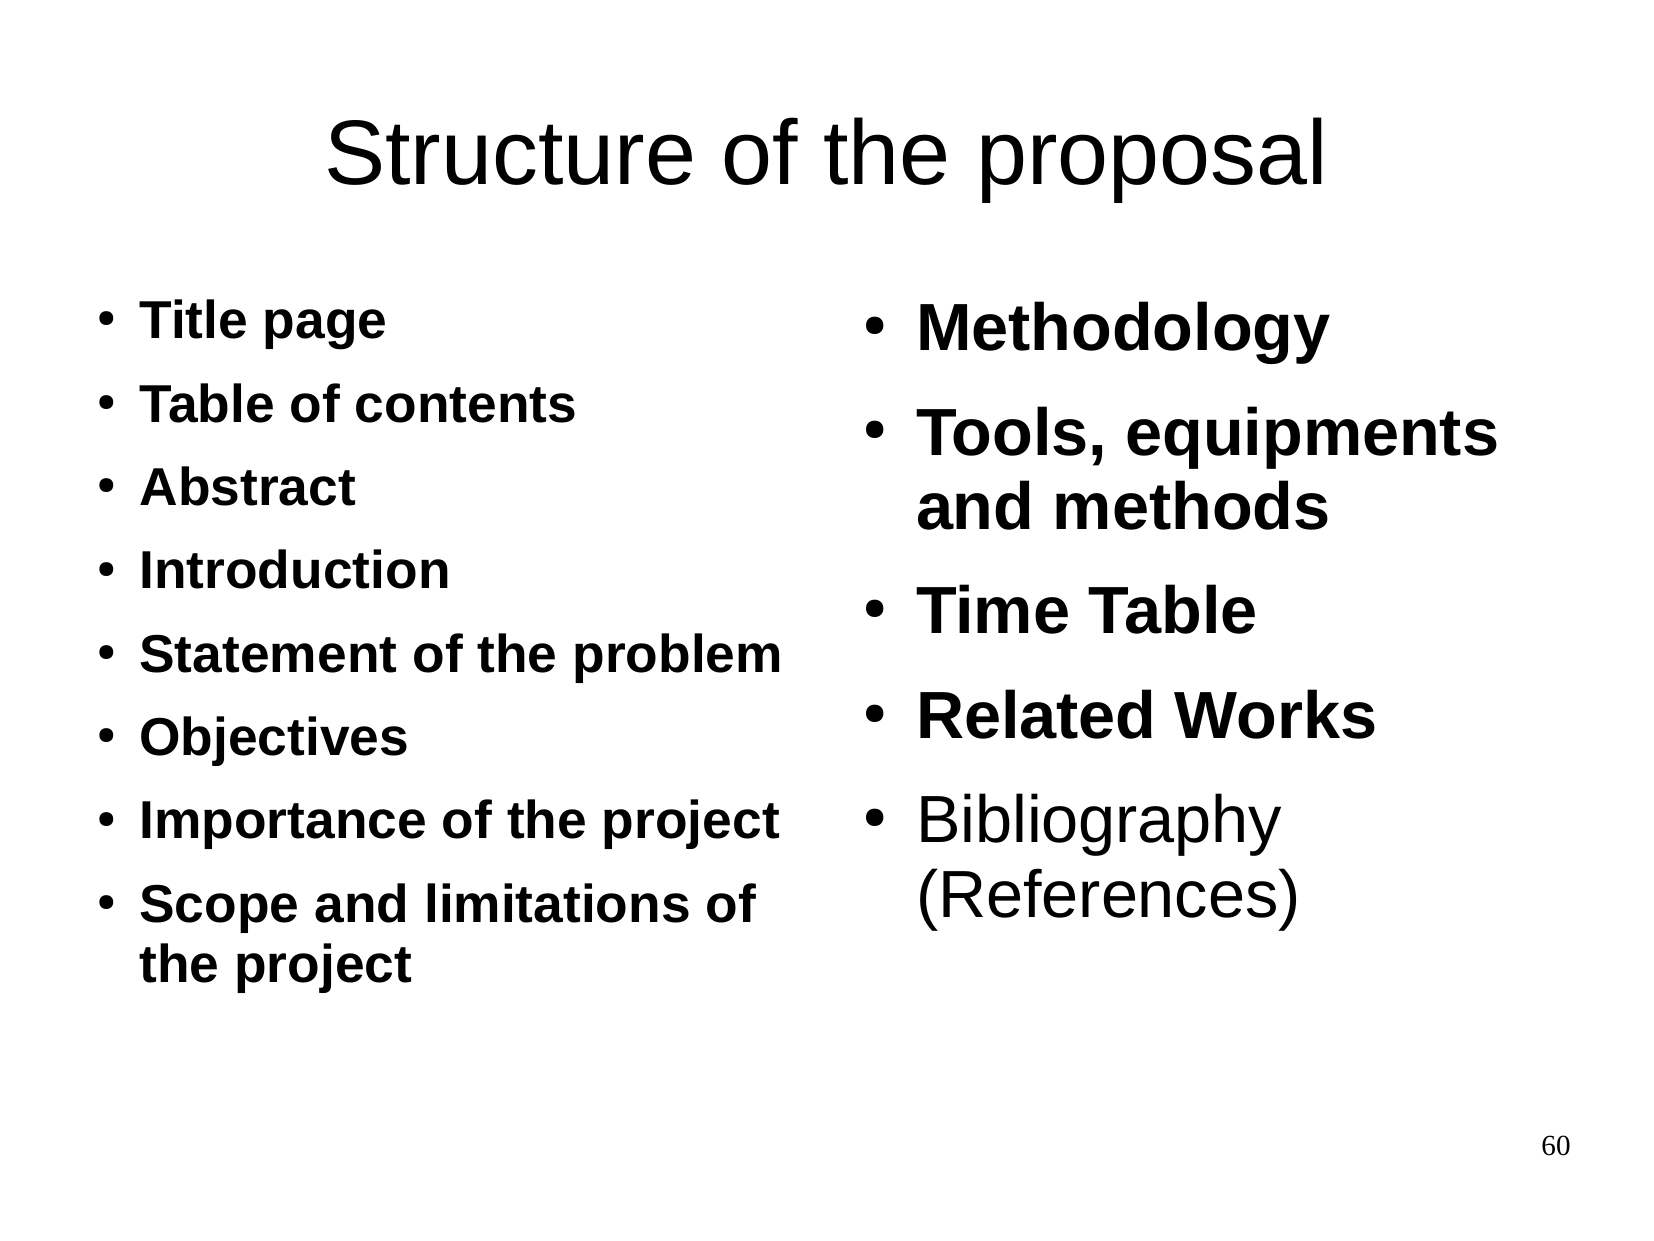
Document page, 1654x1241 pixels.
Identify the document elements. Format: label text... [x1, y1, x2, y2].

list Methodology Tools, equipments and methods Time Table Related Works Bibliography (References) [845, 290, 1572, 1010]
title Structure of the proposal [82, 49, 1571, 257]
list Title page Table of contents Abstract Introduction Statement of the problem Objectives Importance of the project Scope and limitations of the project [82, 290, 809, 1010]
